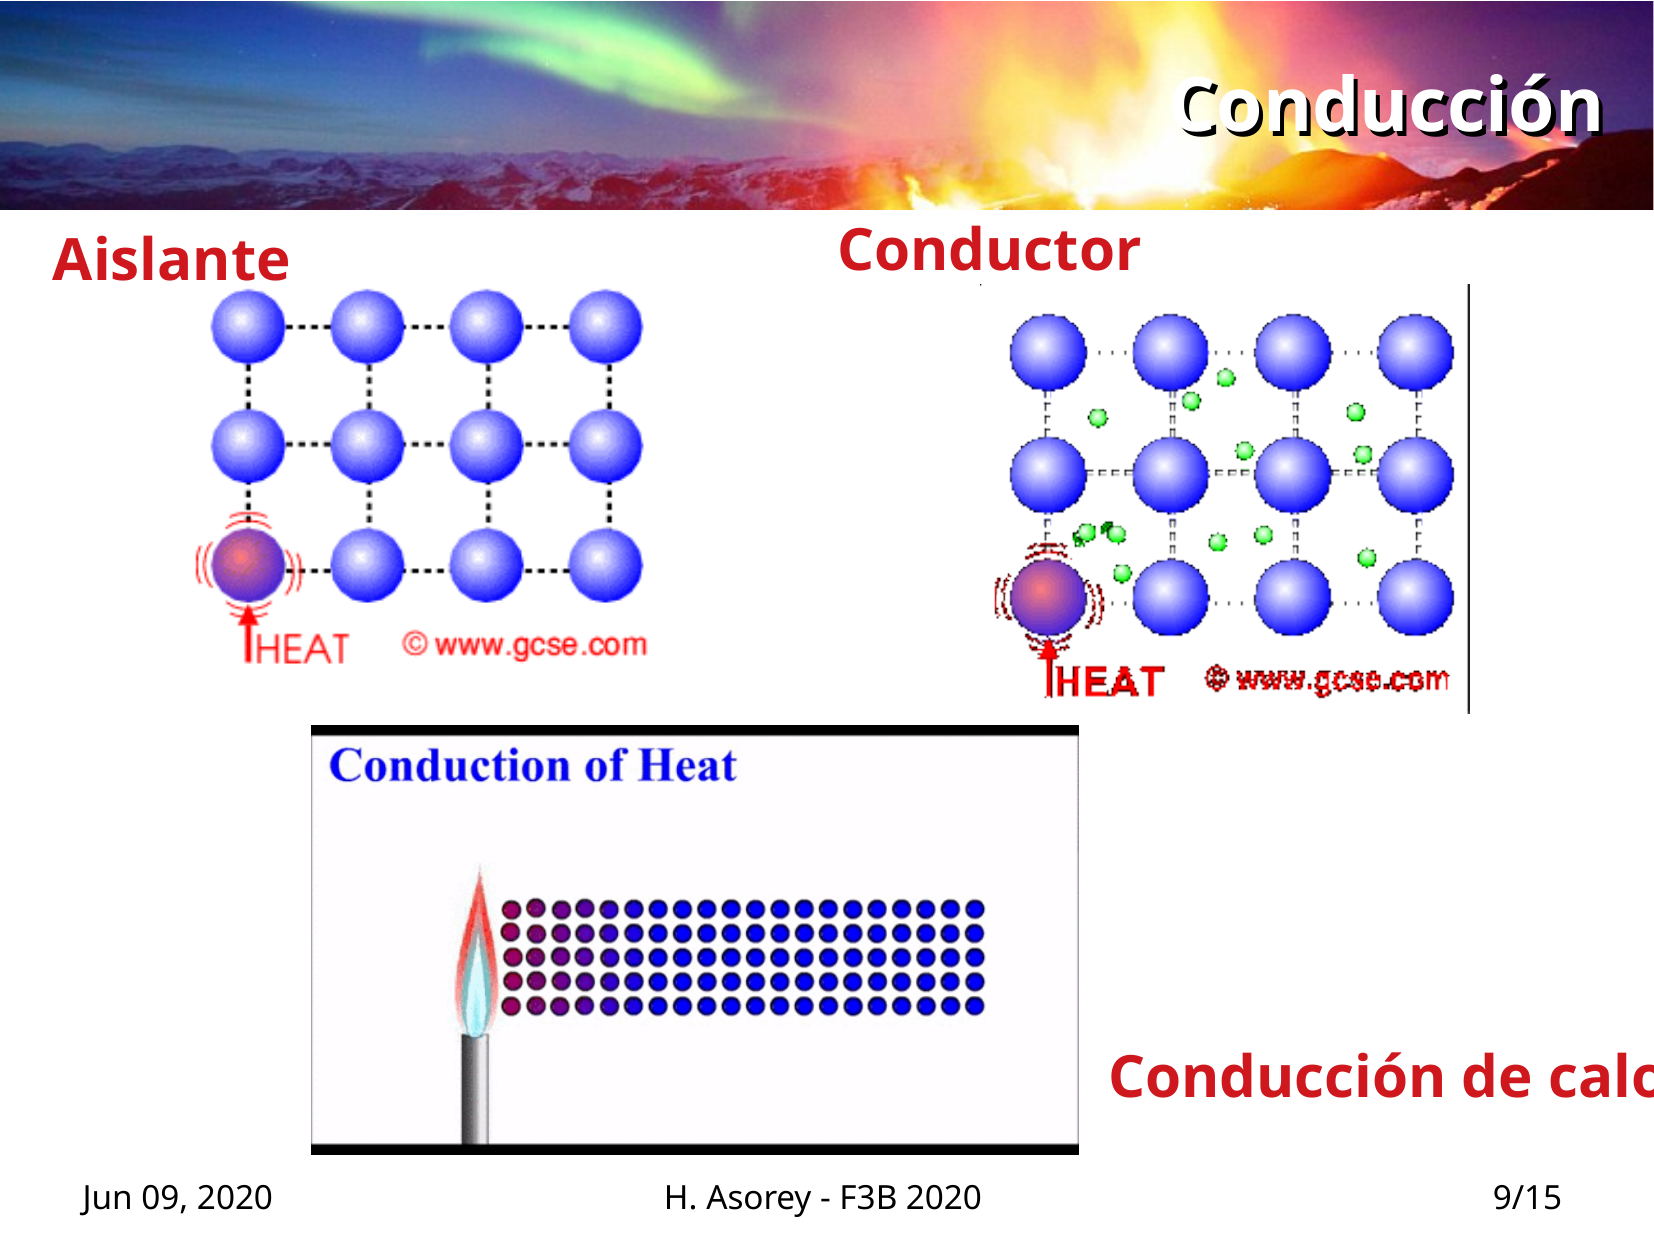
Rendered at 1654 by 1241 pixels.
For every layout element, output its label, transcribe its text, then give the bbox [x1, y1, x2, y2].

picture [269, 254, 280, 260]
title Conducción [45, 15, 1606, 191]
picture [182, 254, 669, 685]
picture [0, 1, 1654, 210]
text_box Aislante [38, 210, 269, 297]
text_box Conductor [822, 200, 1117, 287]
picture [311, 725, 1079, 1155]
picture [980, 284, 1470, 714]
text_box Conducción de calor [1093, 1028, 1632, 1114]
